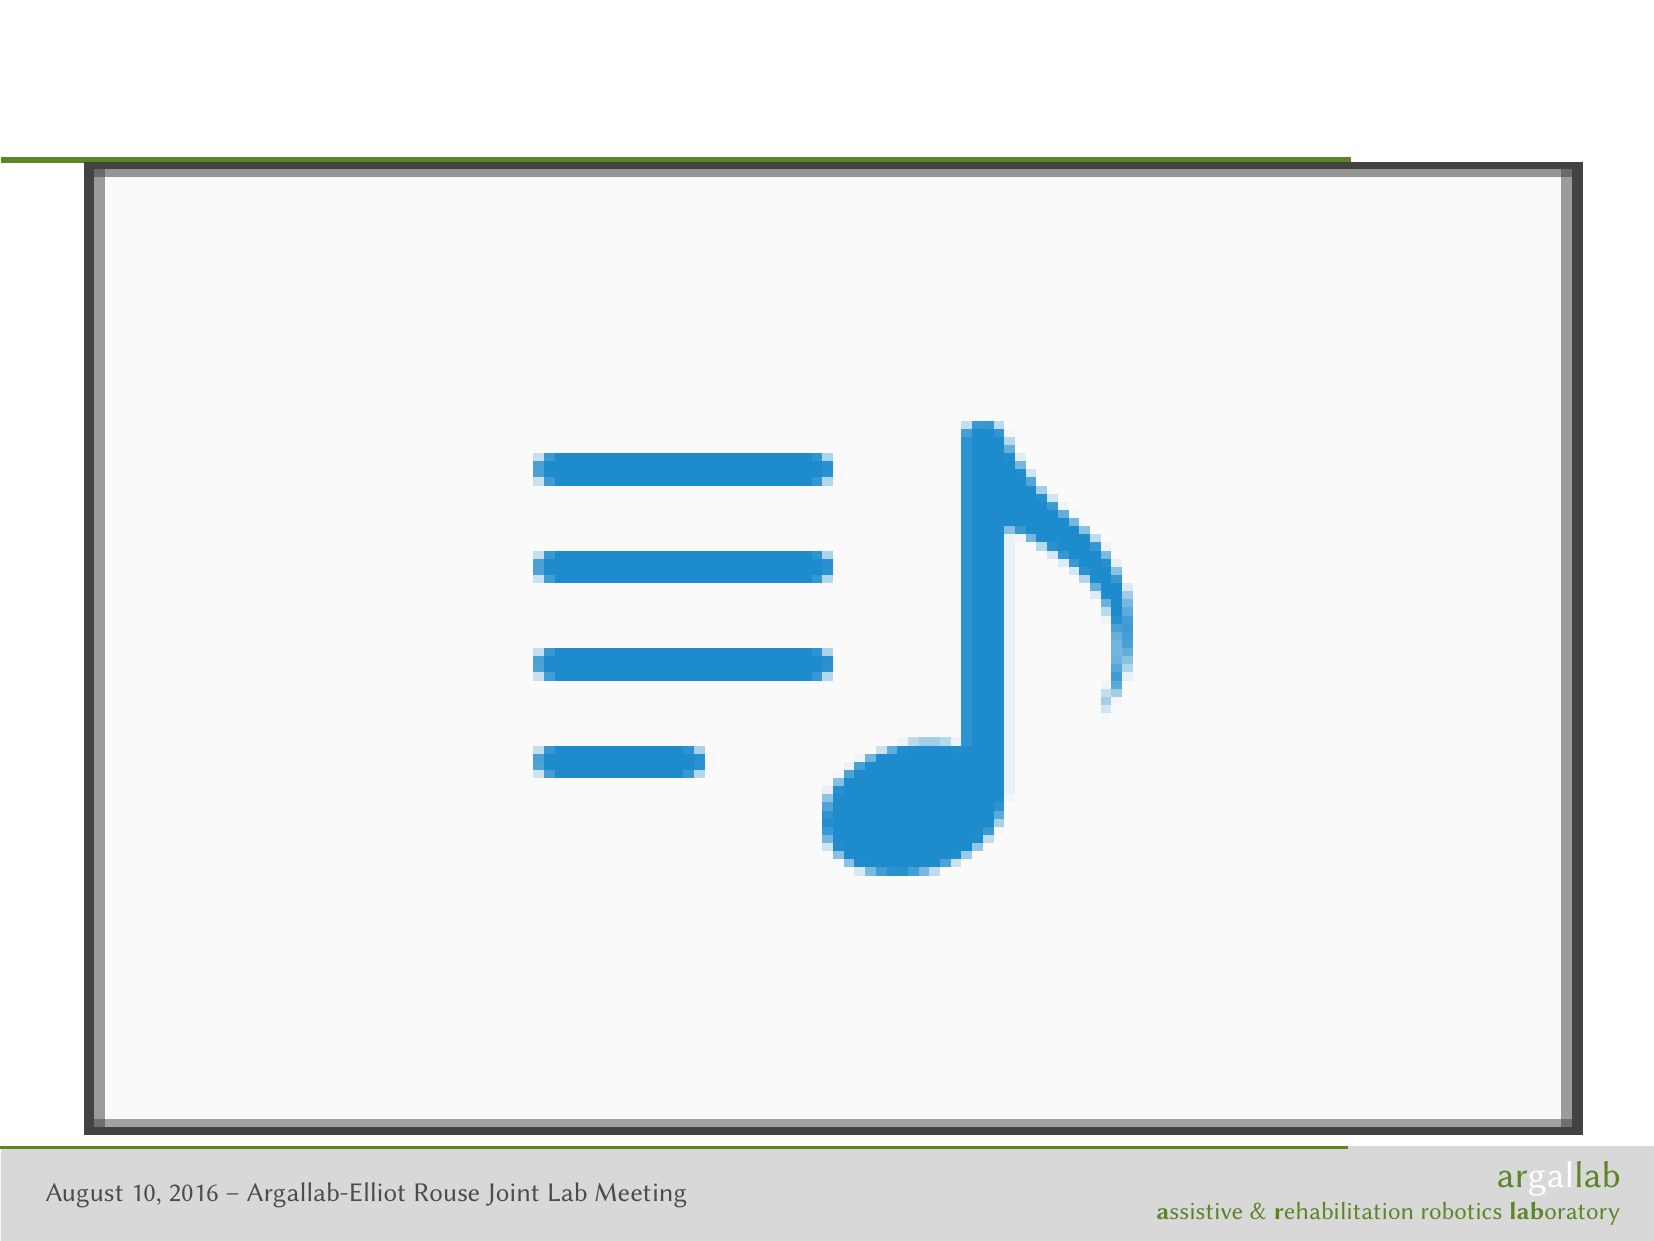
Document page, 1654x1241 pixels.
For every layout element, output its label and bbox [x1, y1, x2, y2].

text_box [83, 160, 1584, 1136]
